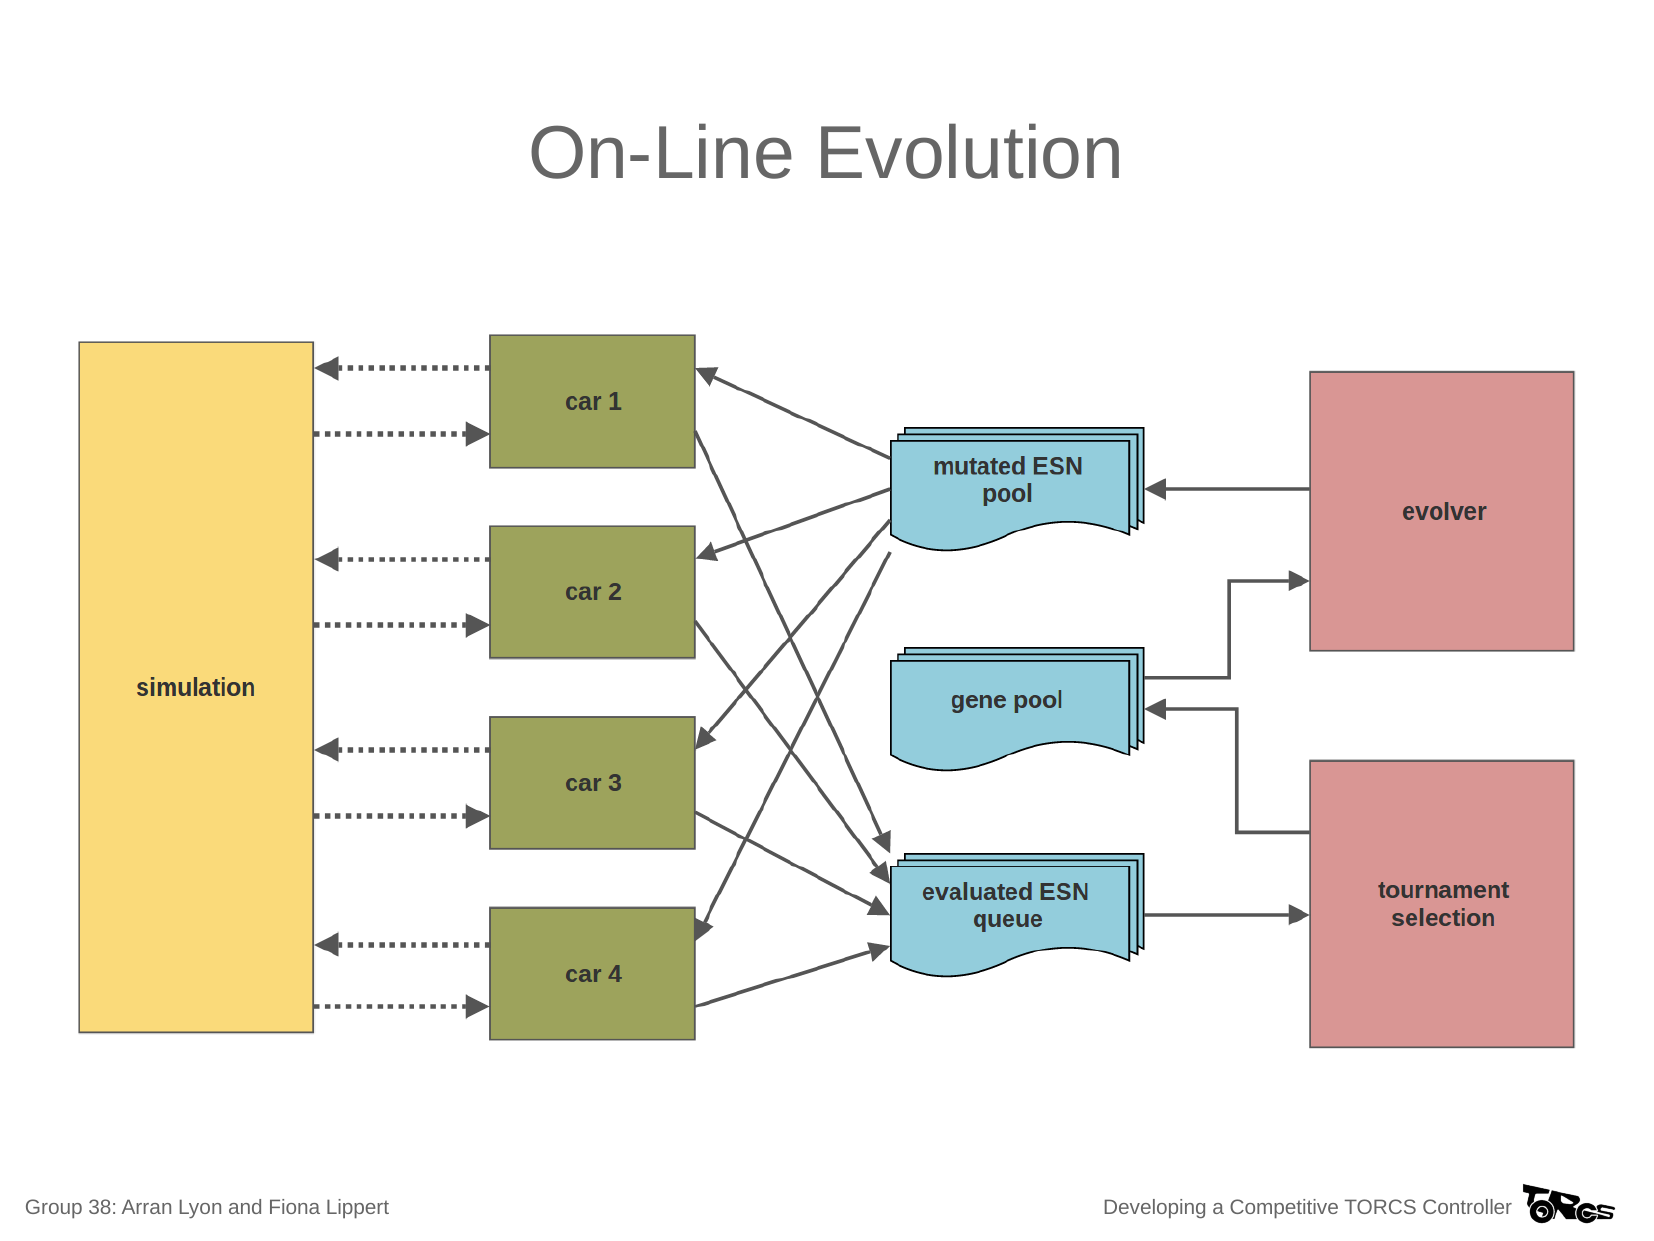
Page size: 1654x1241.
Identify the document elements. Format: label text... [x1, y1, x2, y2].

title On-Line Evolution [82, 49, 1571, 257]
picture [1520, 1183, 1616, 1224]
picture [63, 307, 1599, 1090]
